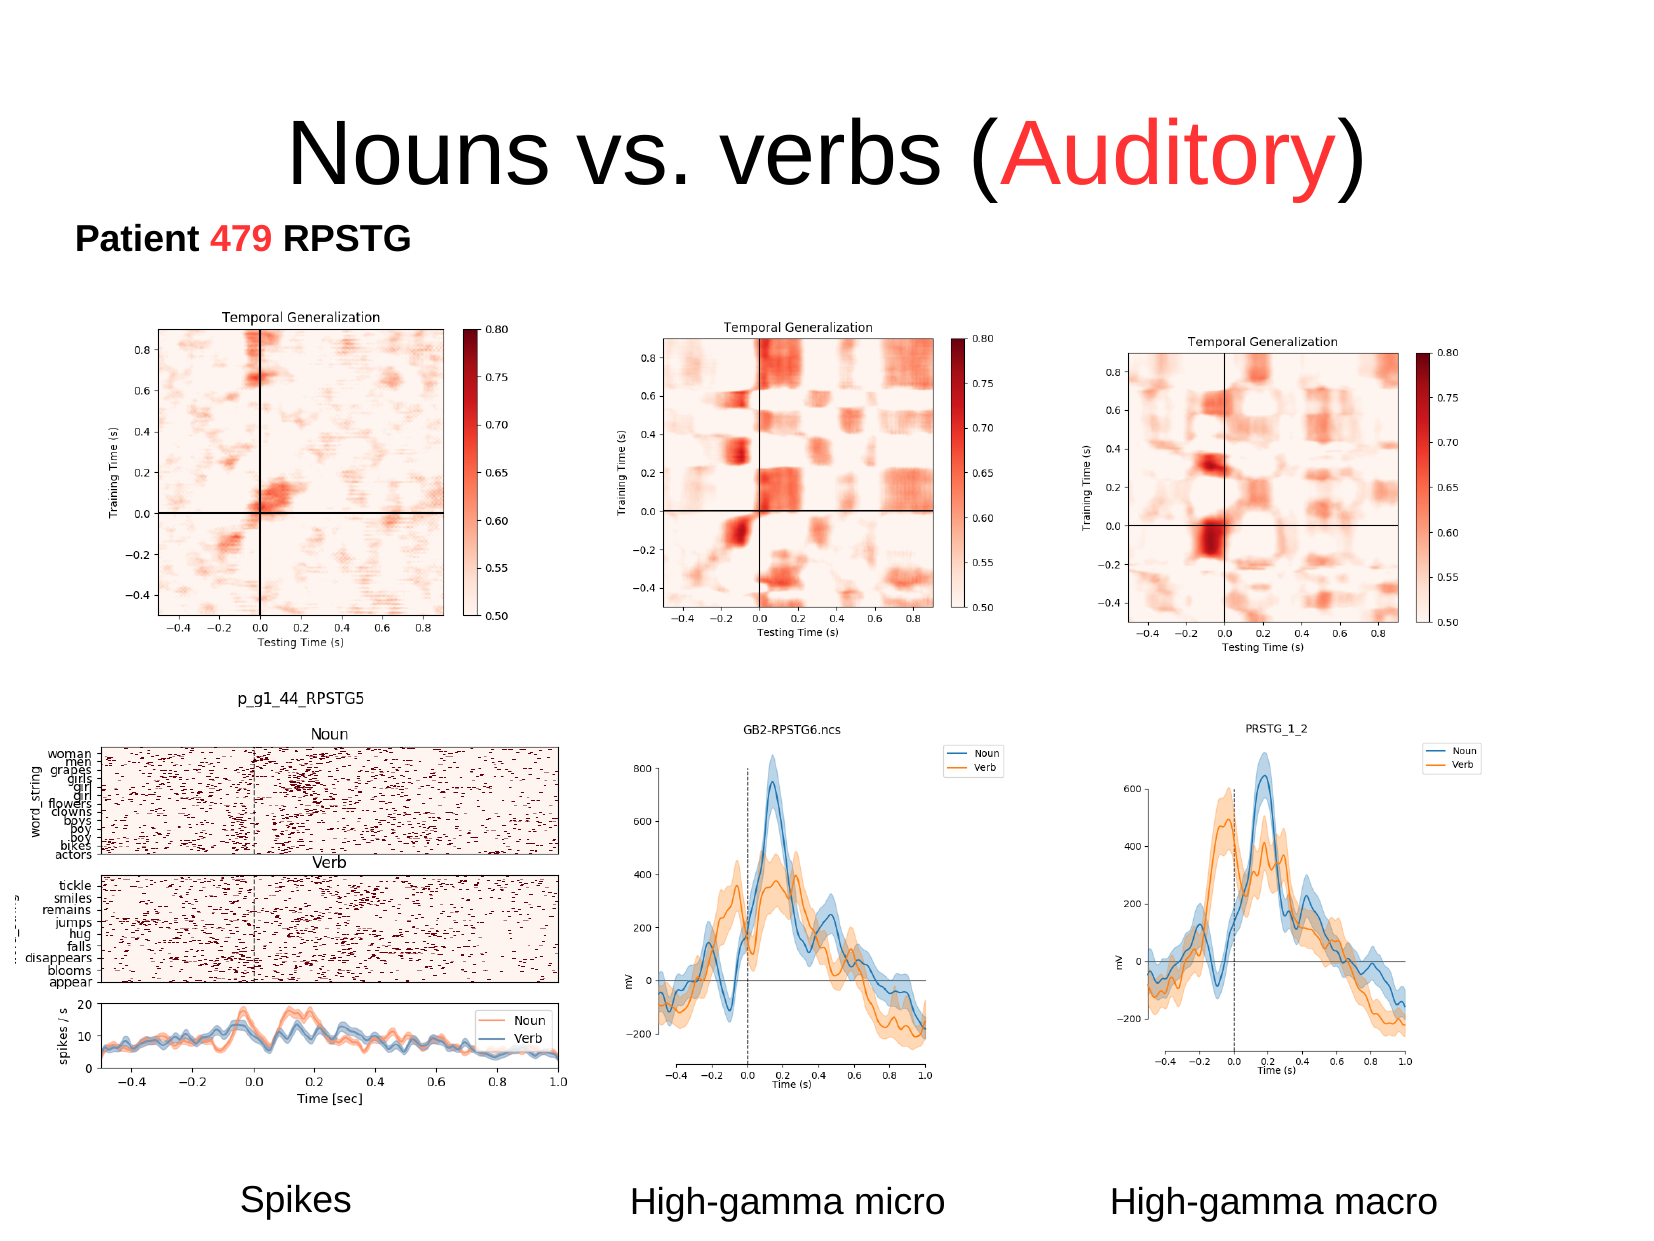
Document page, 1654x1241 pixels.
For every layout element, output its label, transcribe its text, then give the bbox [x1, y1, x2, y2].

picture [75, 284, 569, 656]
text_box Spikes [225, 1171, 406, 1229]
title Nouns vs. verbs (Auditory) [82, 49, 1571, 257]
picture [588, 689, 1621, 1111]
text_box High-gamma micro [615, 1173, 976, 1231]
text_box Patient 479 RPSTG [60, 210, 616, 271]
text_box High-gamma macro [1095, 1173, 1456, 1231]
picture [15, 682, 586, 1111]
picture [585, 296, 1516, 660]
